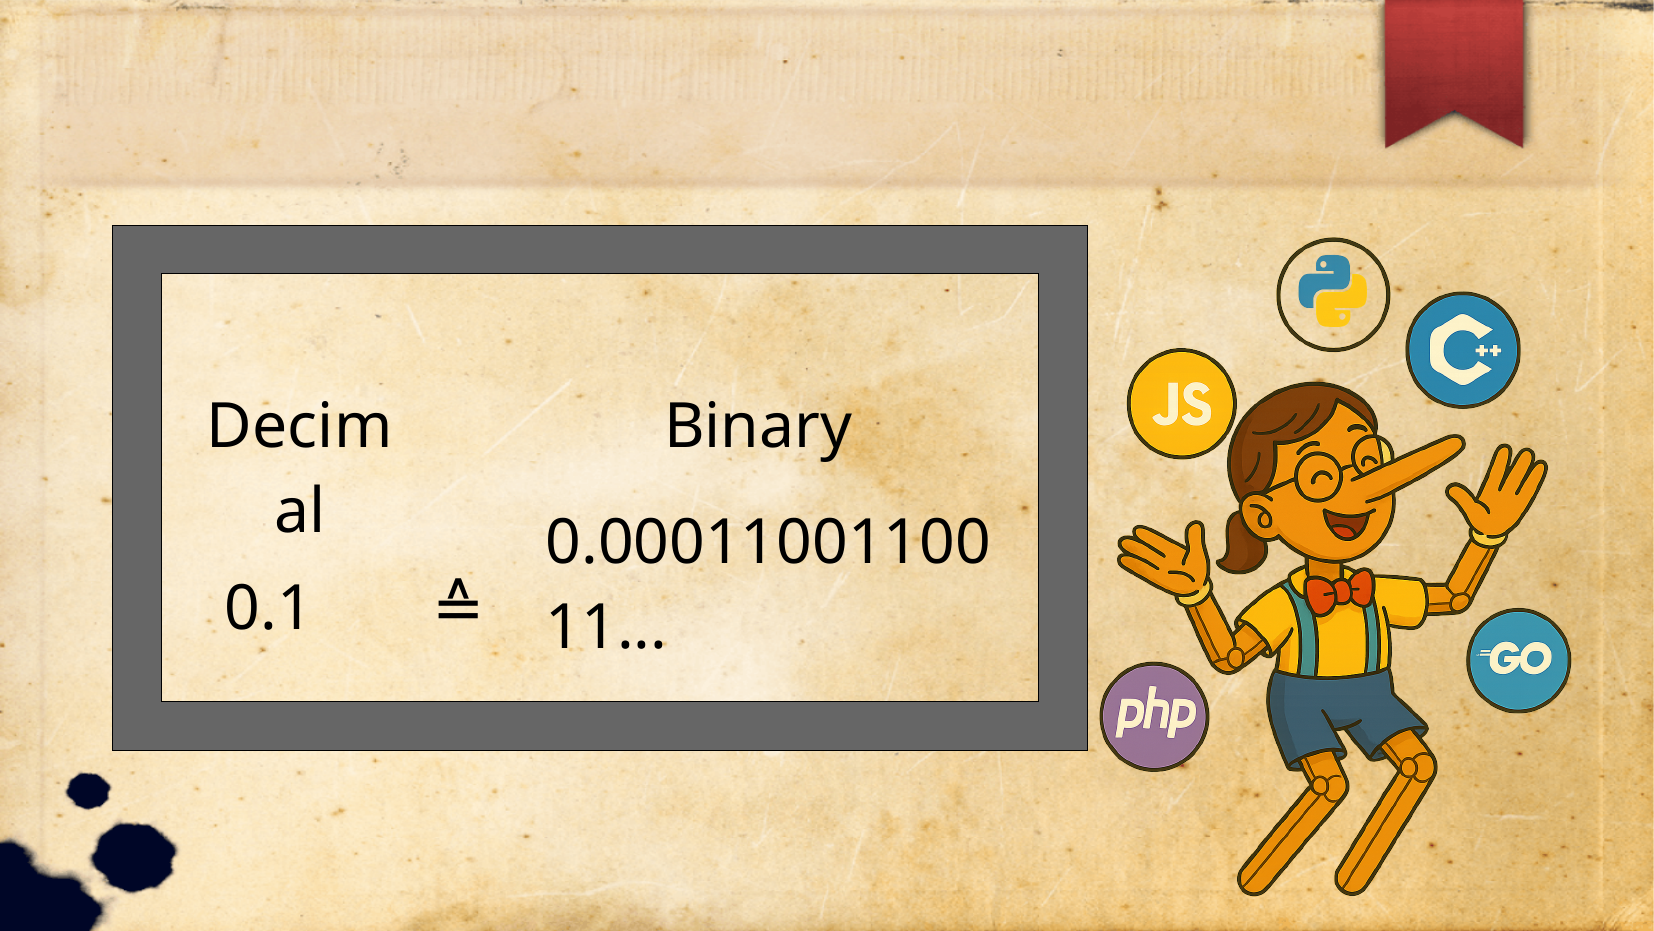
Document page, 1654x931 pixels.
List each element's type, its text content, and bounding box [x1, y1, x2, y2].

table_header Decimal [188, 375, 412, 557]
table_cell 0.1 [188, 557, 412, 654]
table_header Binary [504, 375, 1013, 557]
table_cell [504, 557, 1013, 654]
picture [0, 0, 1654, 931]
table_cell ≙ [412, 557, 504, 654]
table_header [412, 375, 504, 557]
text_box [112, 225, 1088, 751]
text_box 0.0001100110011... [531, 489, 1021, 584]
